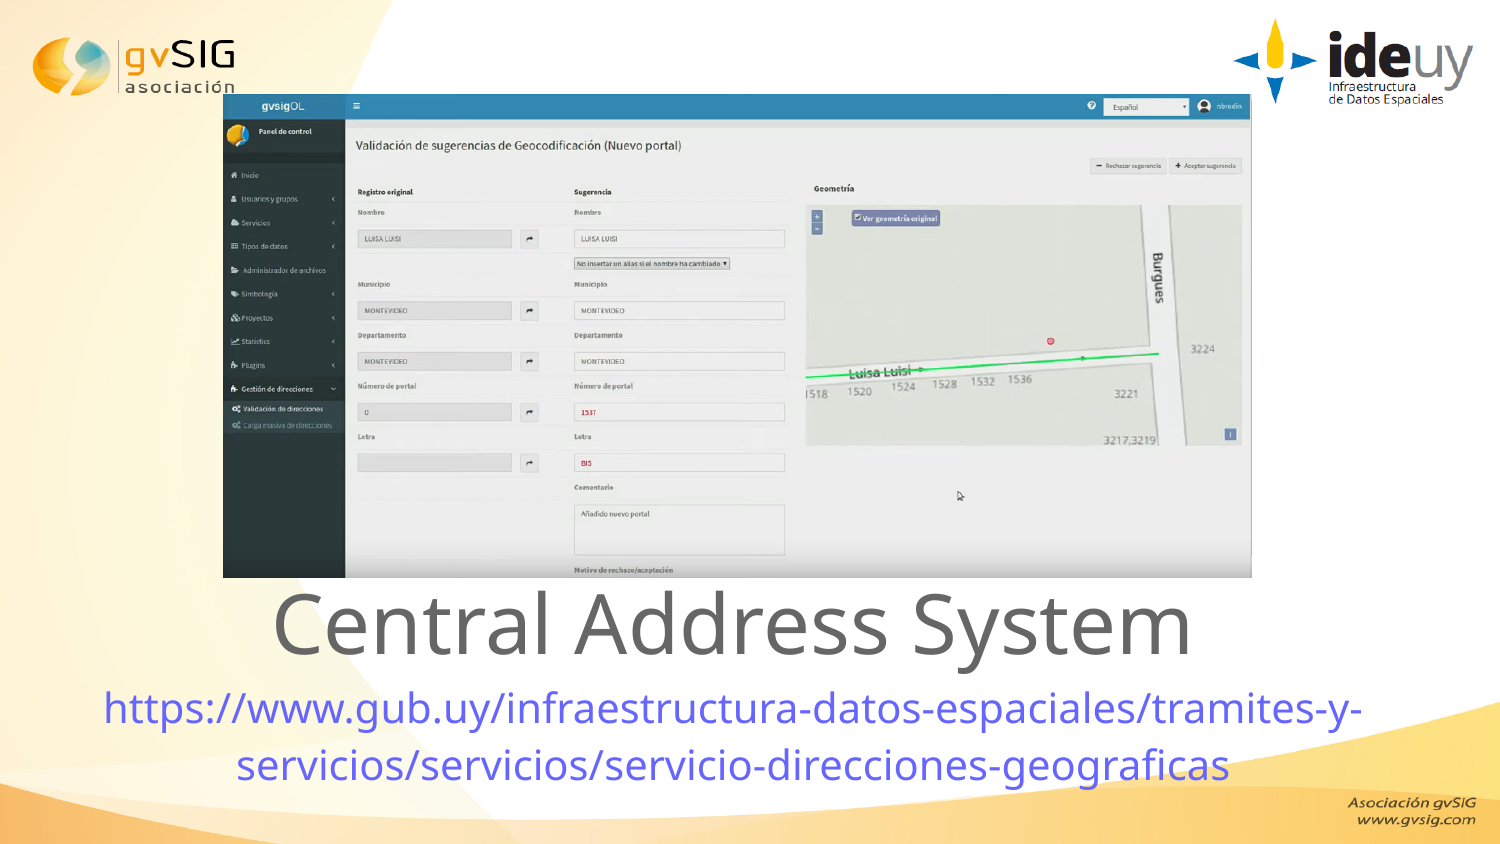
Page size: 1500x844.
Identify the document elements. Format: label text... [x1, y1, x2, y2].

title Central Address System https://www.gub.uy/infraestructura-datos-espaciales/tramites-y-servicios/servicios/servicio-direcciones-geograficas [47, 579, 1420, 779]
picture [0, 0, 1500, 844]
